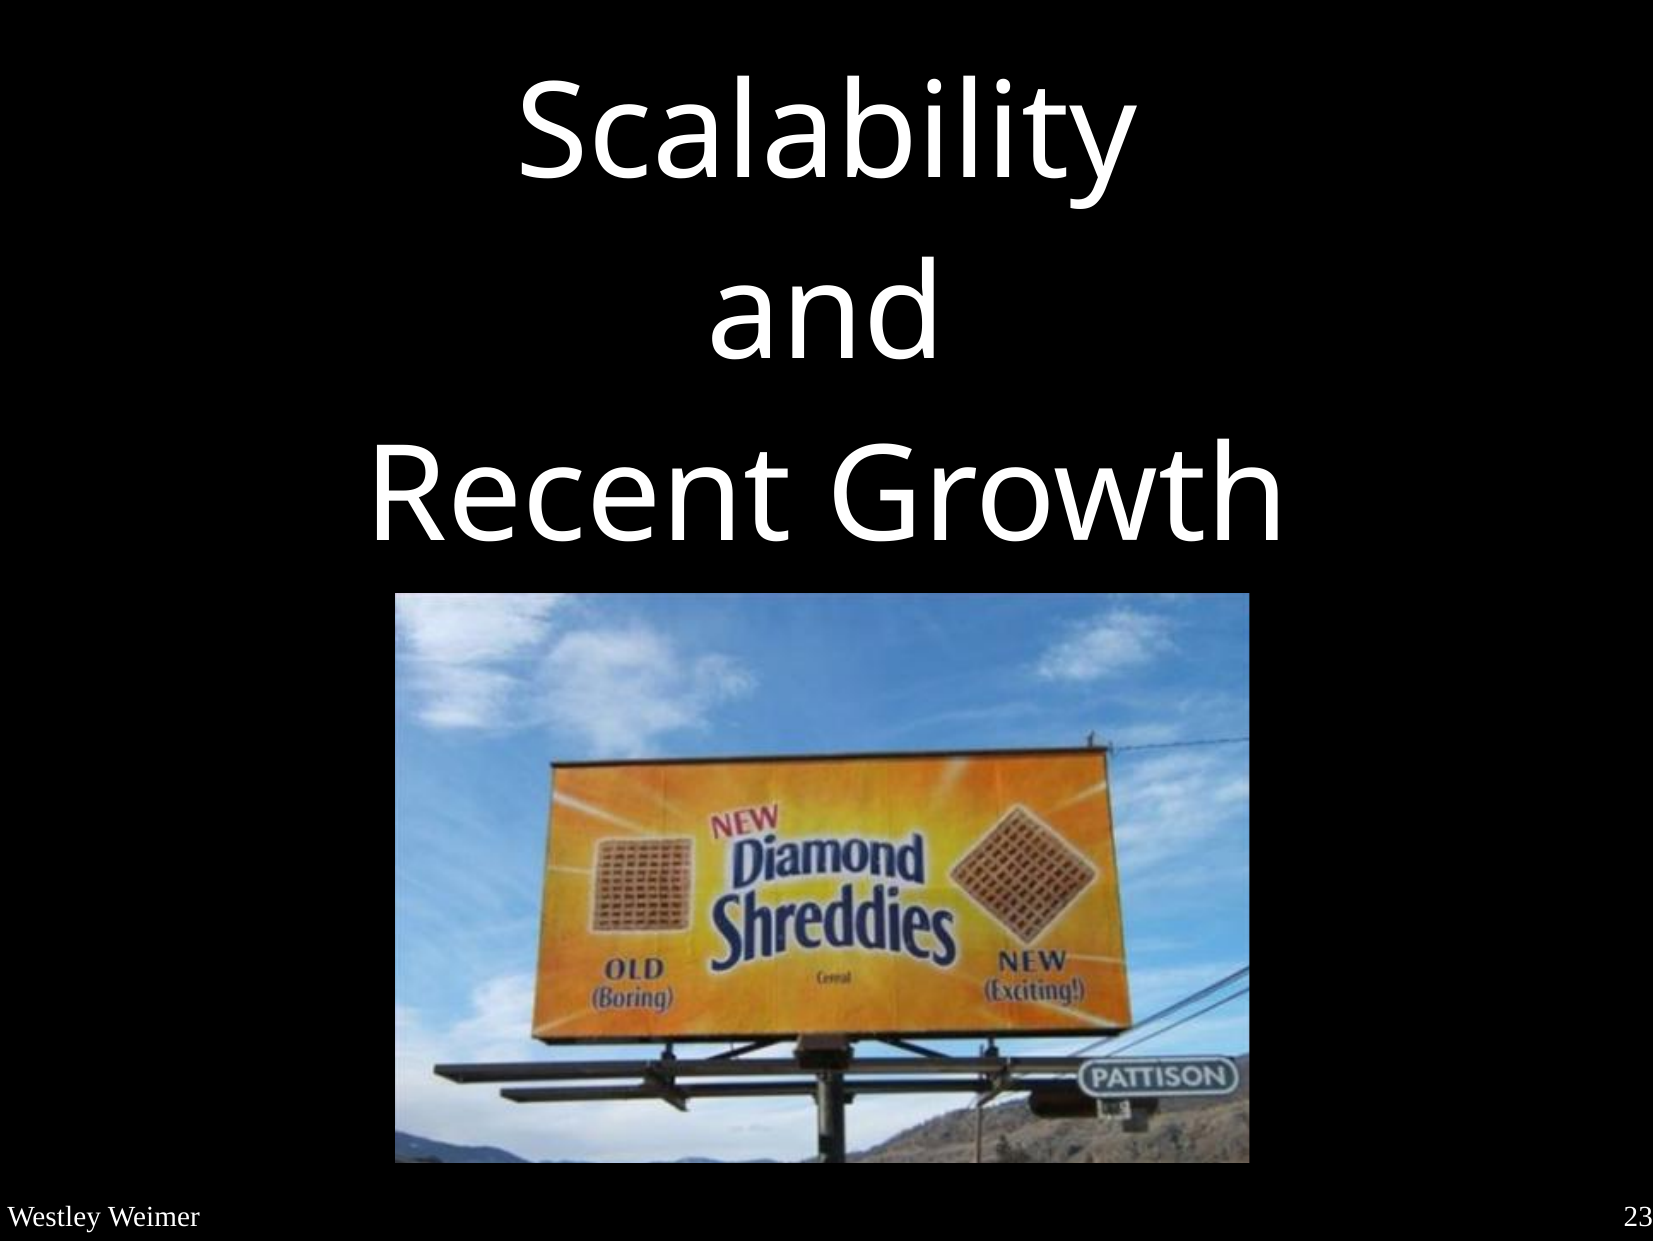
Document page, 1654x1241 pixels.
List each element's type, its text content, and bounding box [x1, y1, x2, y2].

picture [395, 593, 1250, 1163]
subtitle Scalability and Recent Growth [82, 49, 1571, 1109]
